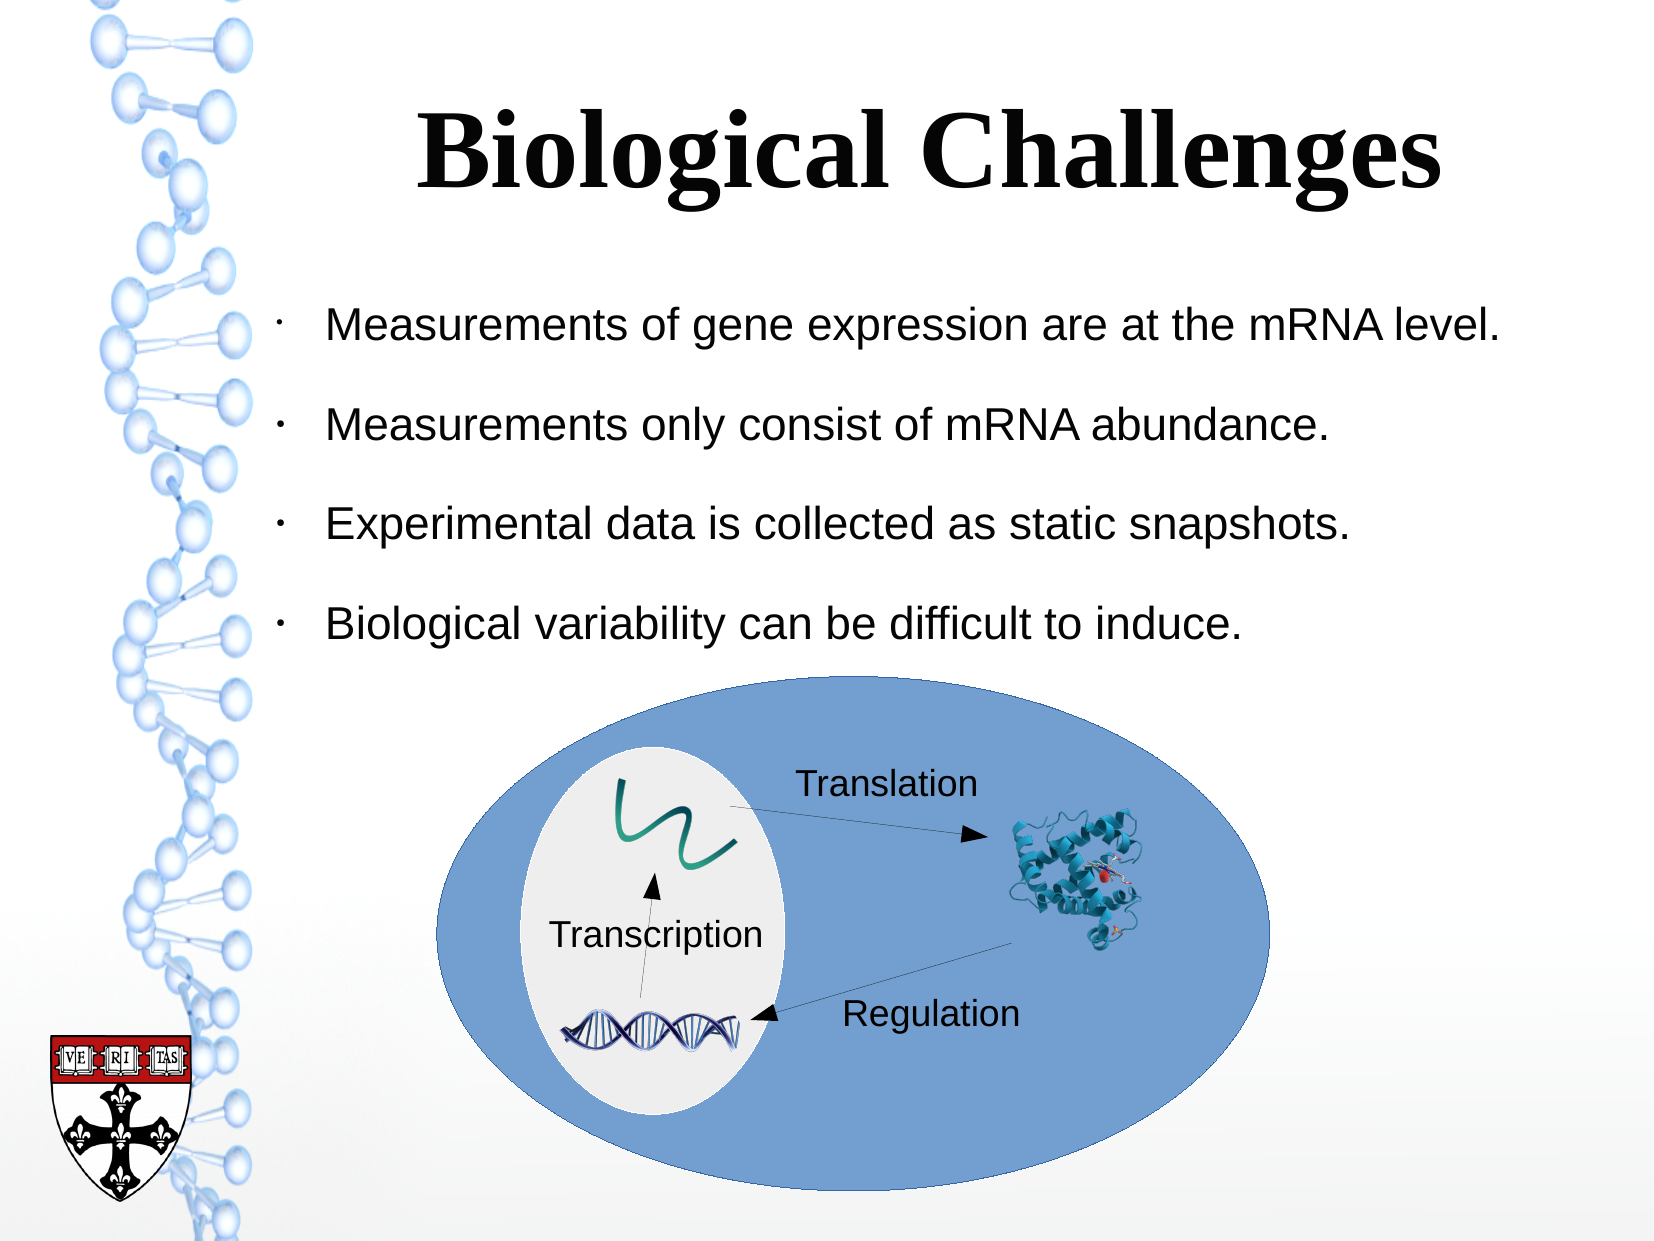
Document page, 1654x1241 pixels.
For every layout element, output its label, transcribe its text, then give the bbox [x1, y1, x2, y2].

text_box Translation [780, 754, 994, 812]
title Biological Challenges [265, 47, 1595, 252]
text_box [436, 676, 1270, 1191]
picture [0, 0, 1654, 1241]
text_box Transcription [534, 906, 779, 964]
text_box Regulation [827, 984, 1036, 1042]
list Measurements of gene expression are at the mRNA level. Measurements only consist of mRNA abundance. Experimental data is collected as static snapshots. Biological variability can be difficult to induce. [259, 299, 1589, 655]
